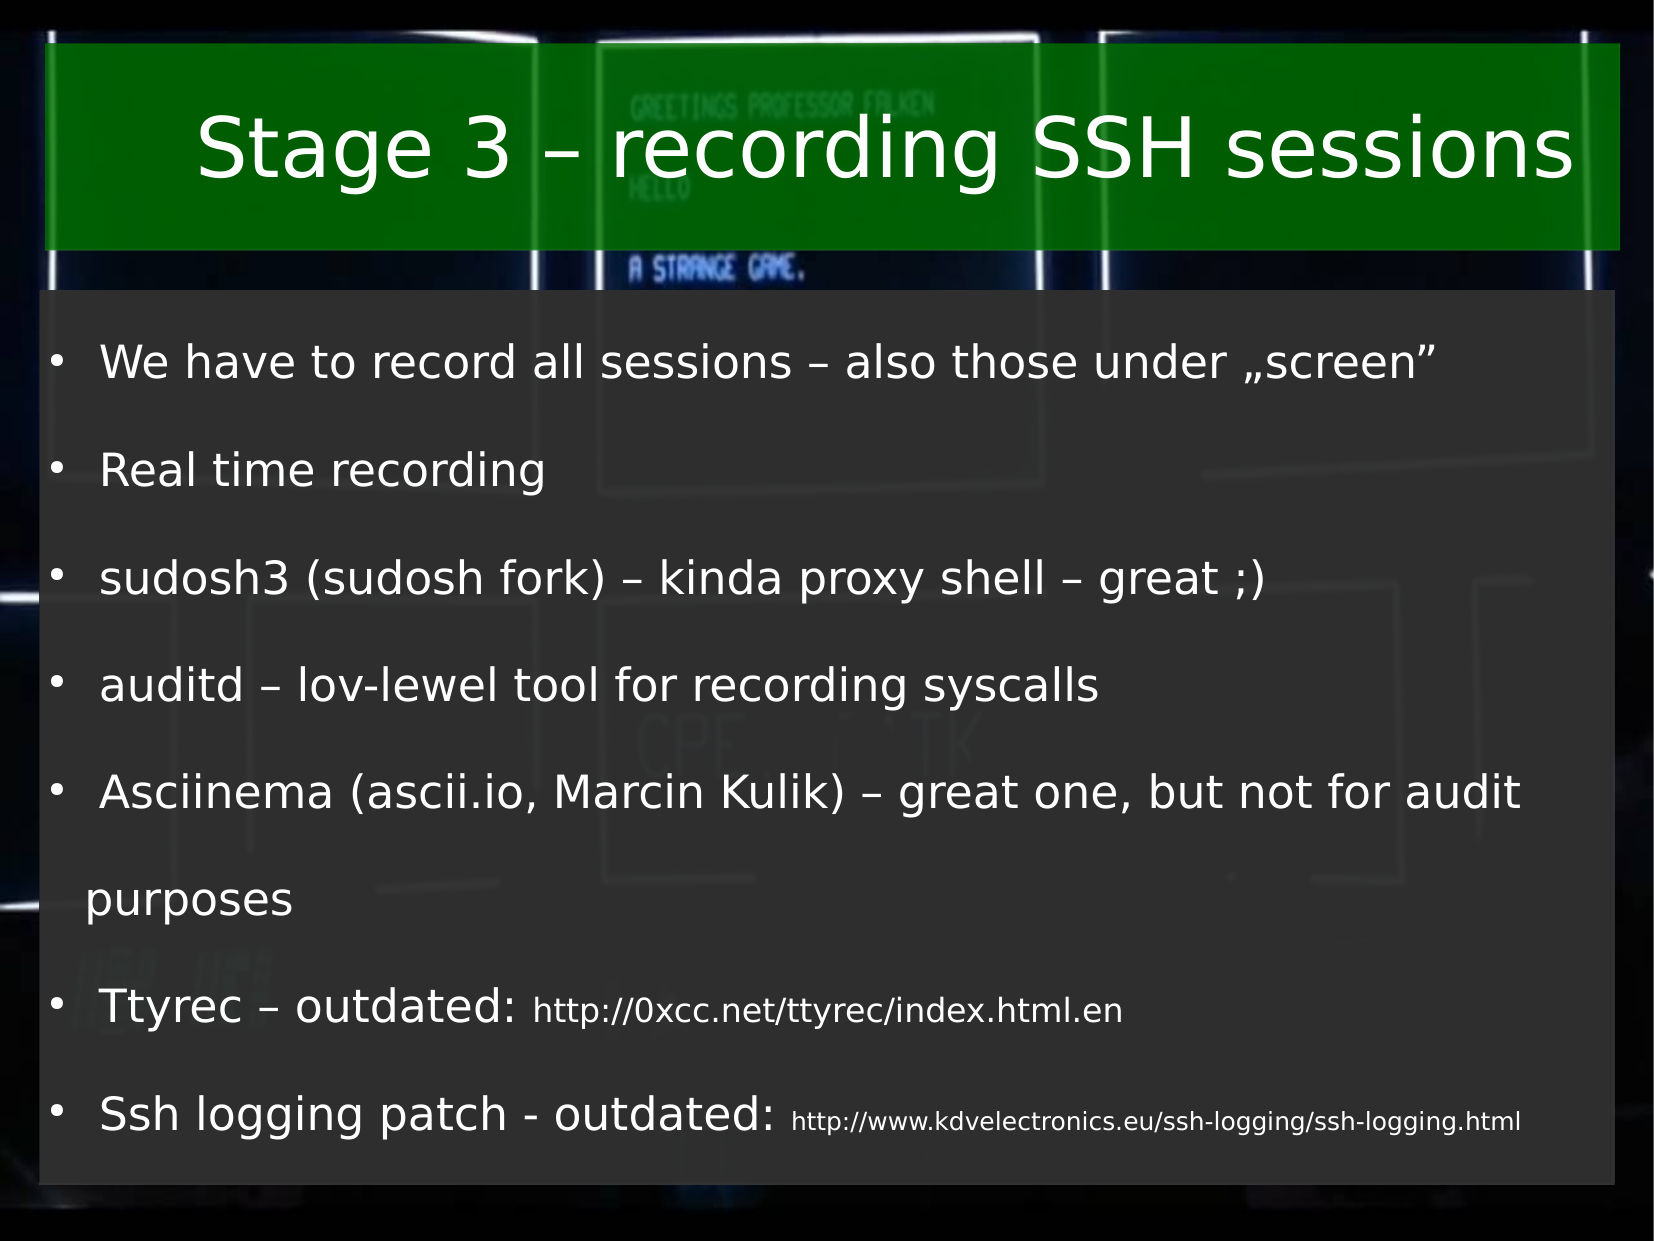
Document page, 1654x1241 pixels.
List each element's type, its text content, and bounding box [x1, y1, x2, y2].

title Stage 3 – recording SSH sessions [45, 43, 1621, 251]
picture [0, 0, 1654, 1241]
text_box We have to record all sessions – also those under „screen” Real time recording sudosh3 (sudosh fork) – kinda proxy shell – great ;) auditd – lov-lewel tool for recording syscalls Asciinema (ascii.io, Marcin Kulik) – great one, but not for audit purposes Ttyrec – outdated: http://0xcc.net/ttyrec/index.html.en Ssh logging patch - outdated: http://www.kdvelectronics.eu/ssh-logging/ssh-logging.html [39, 290, 1615, 1185]
